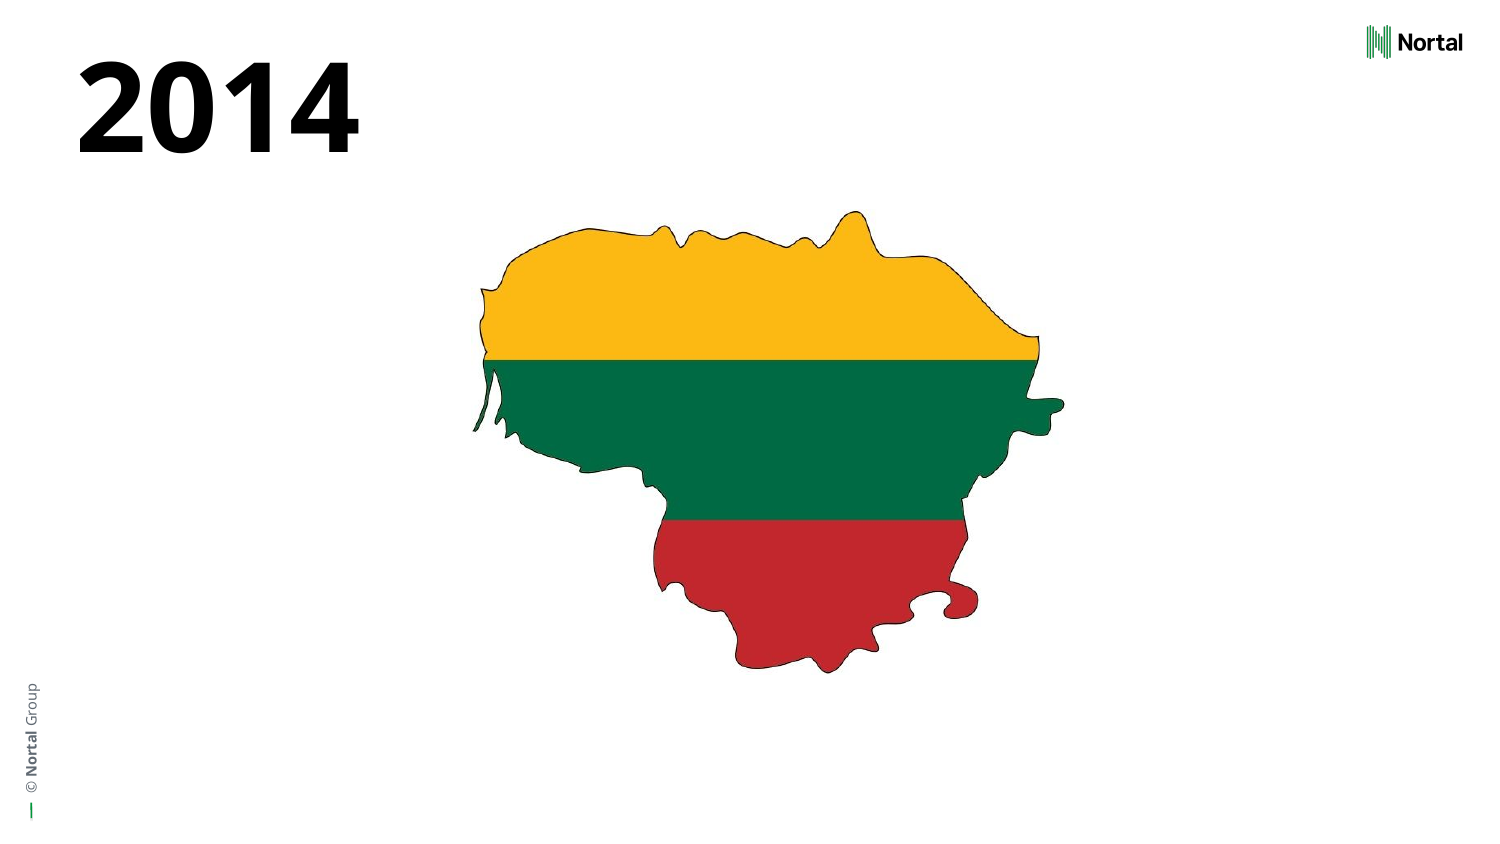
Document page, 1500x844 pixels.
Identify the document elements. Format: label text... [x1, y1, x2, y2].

title 2014 [75, 31, 1425, 177]
picture [471, 209, 1066, 676]
